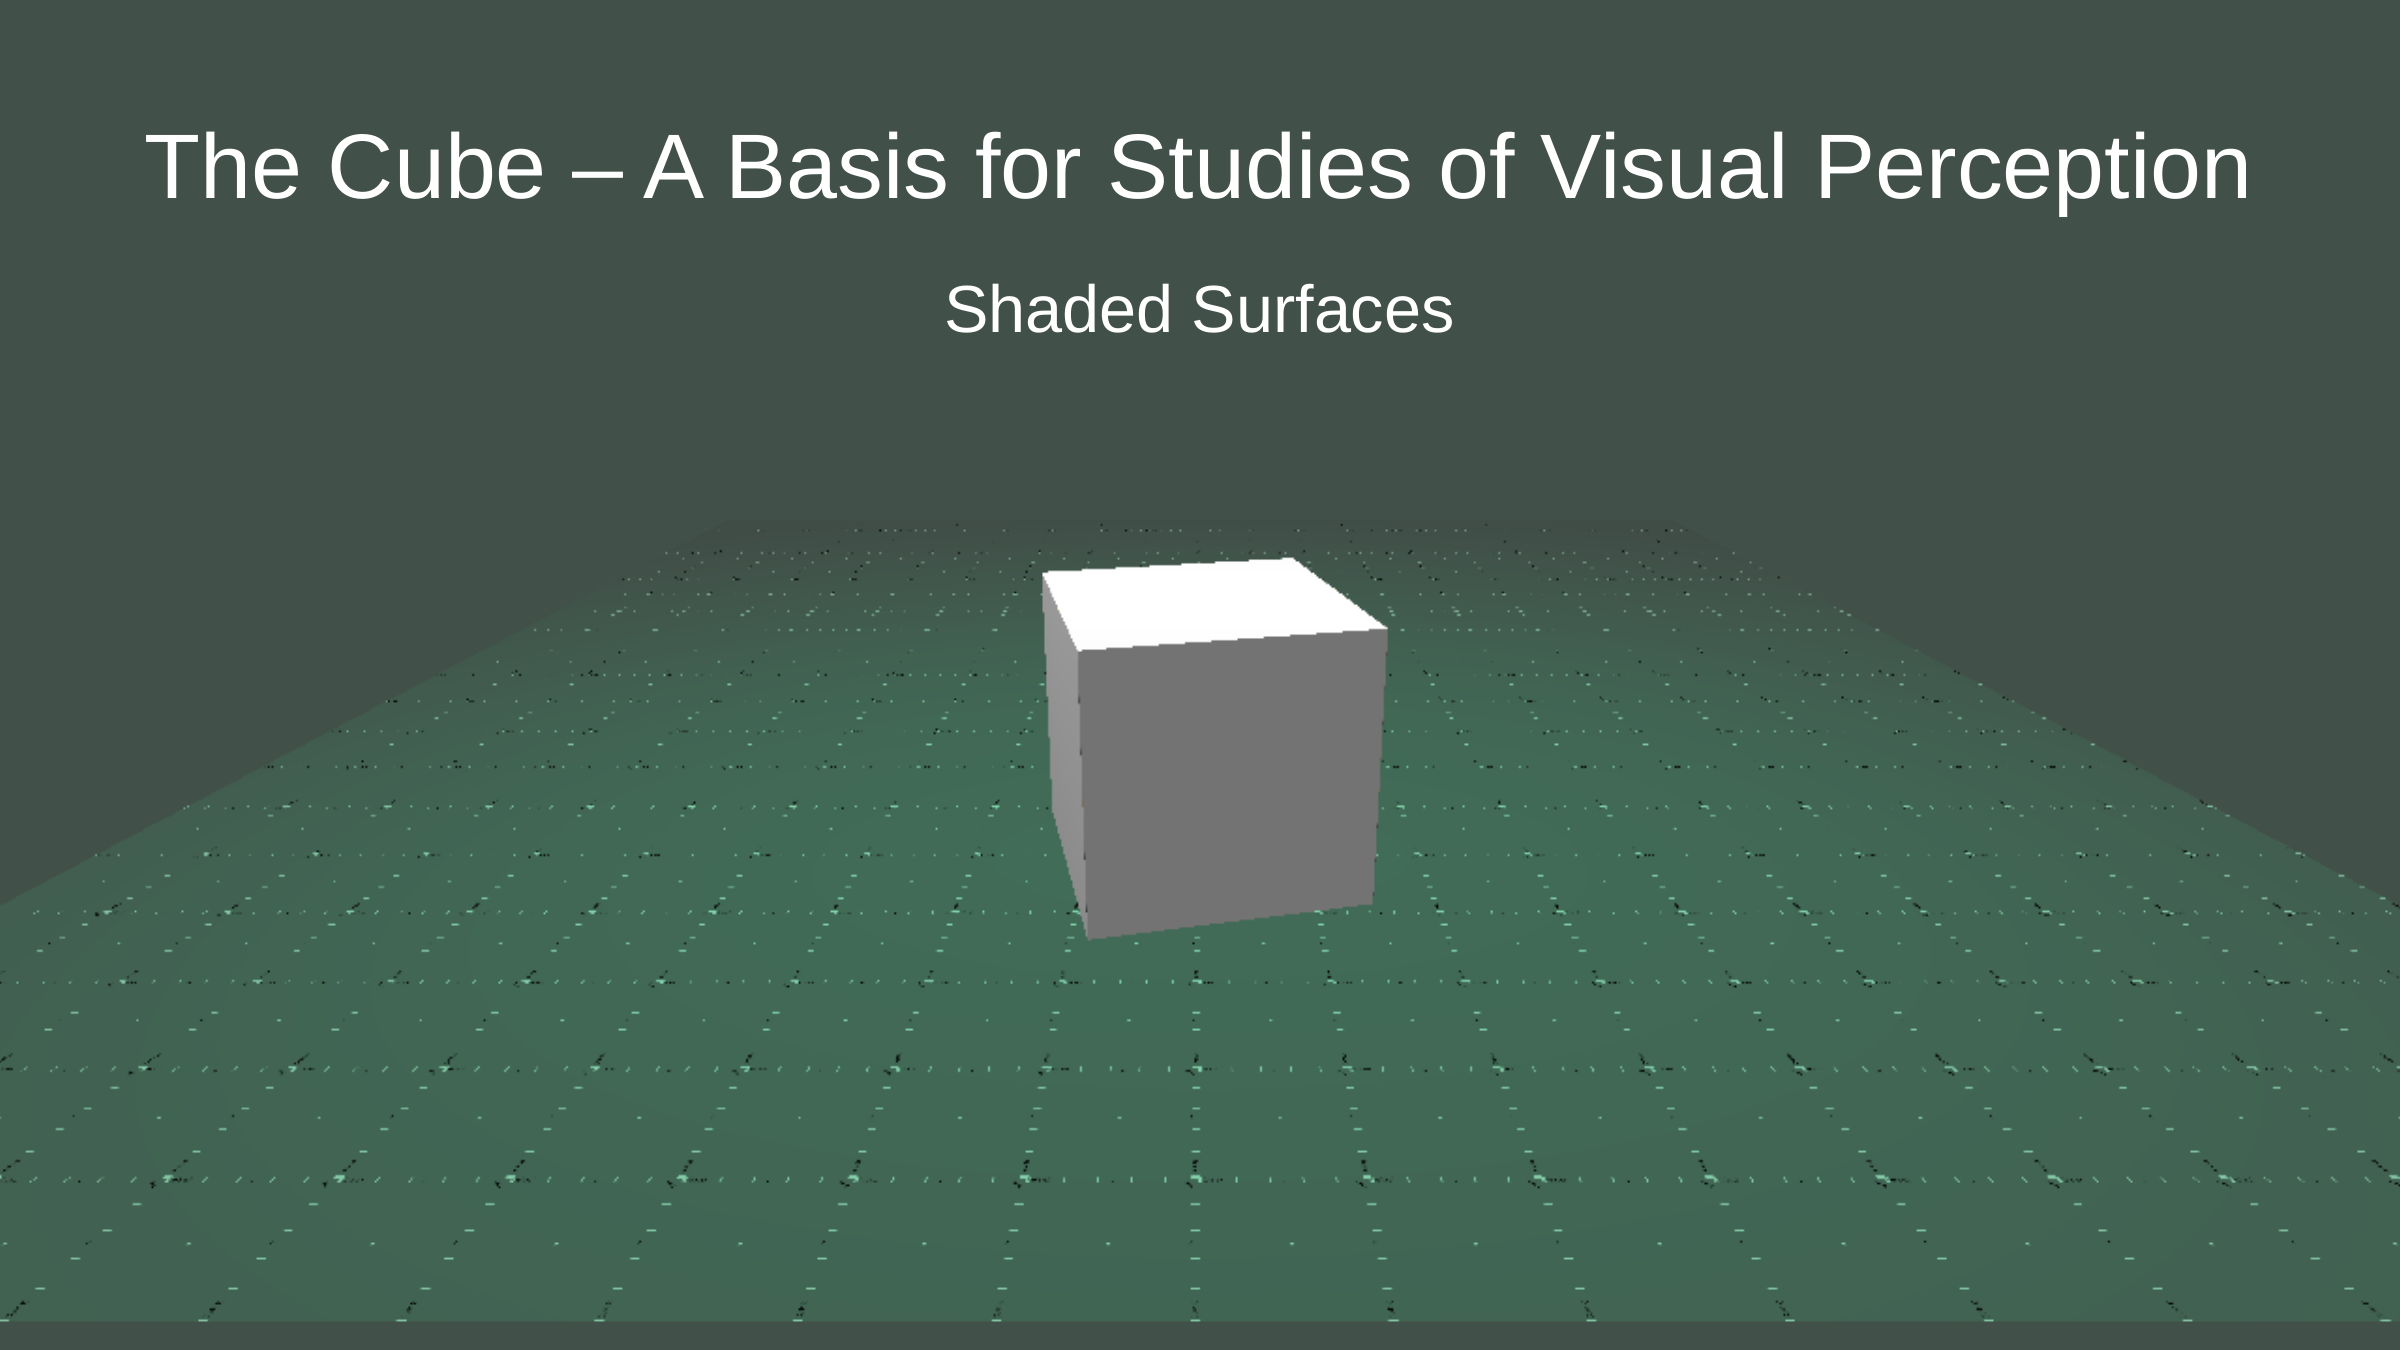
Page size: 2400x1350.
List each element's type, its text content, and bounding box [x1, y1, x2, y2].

text_box Shaded Surfaces [929, 264, 1471, 354]
title The Cube – A Basis for Studies of Visual Perception [120, 53, 2280, 280]
picture [0, 0, 2400, 1350]
